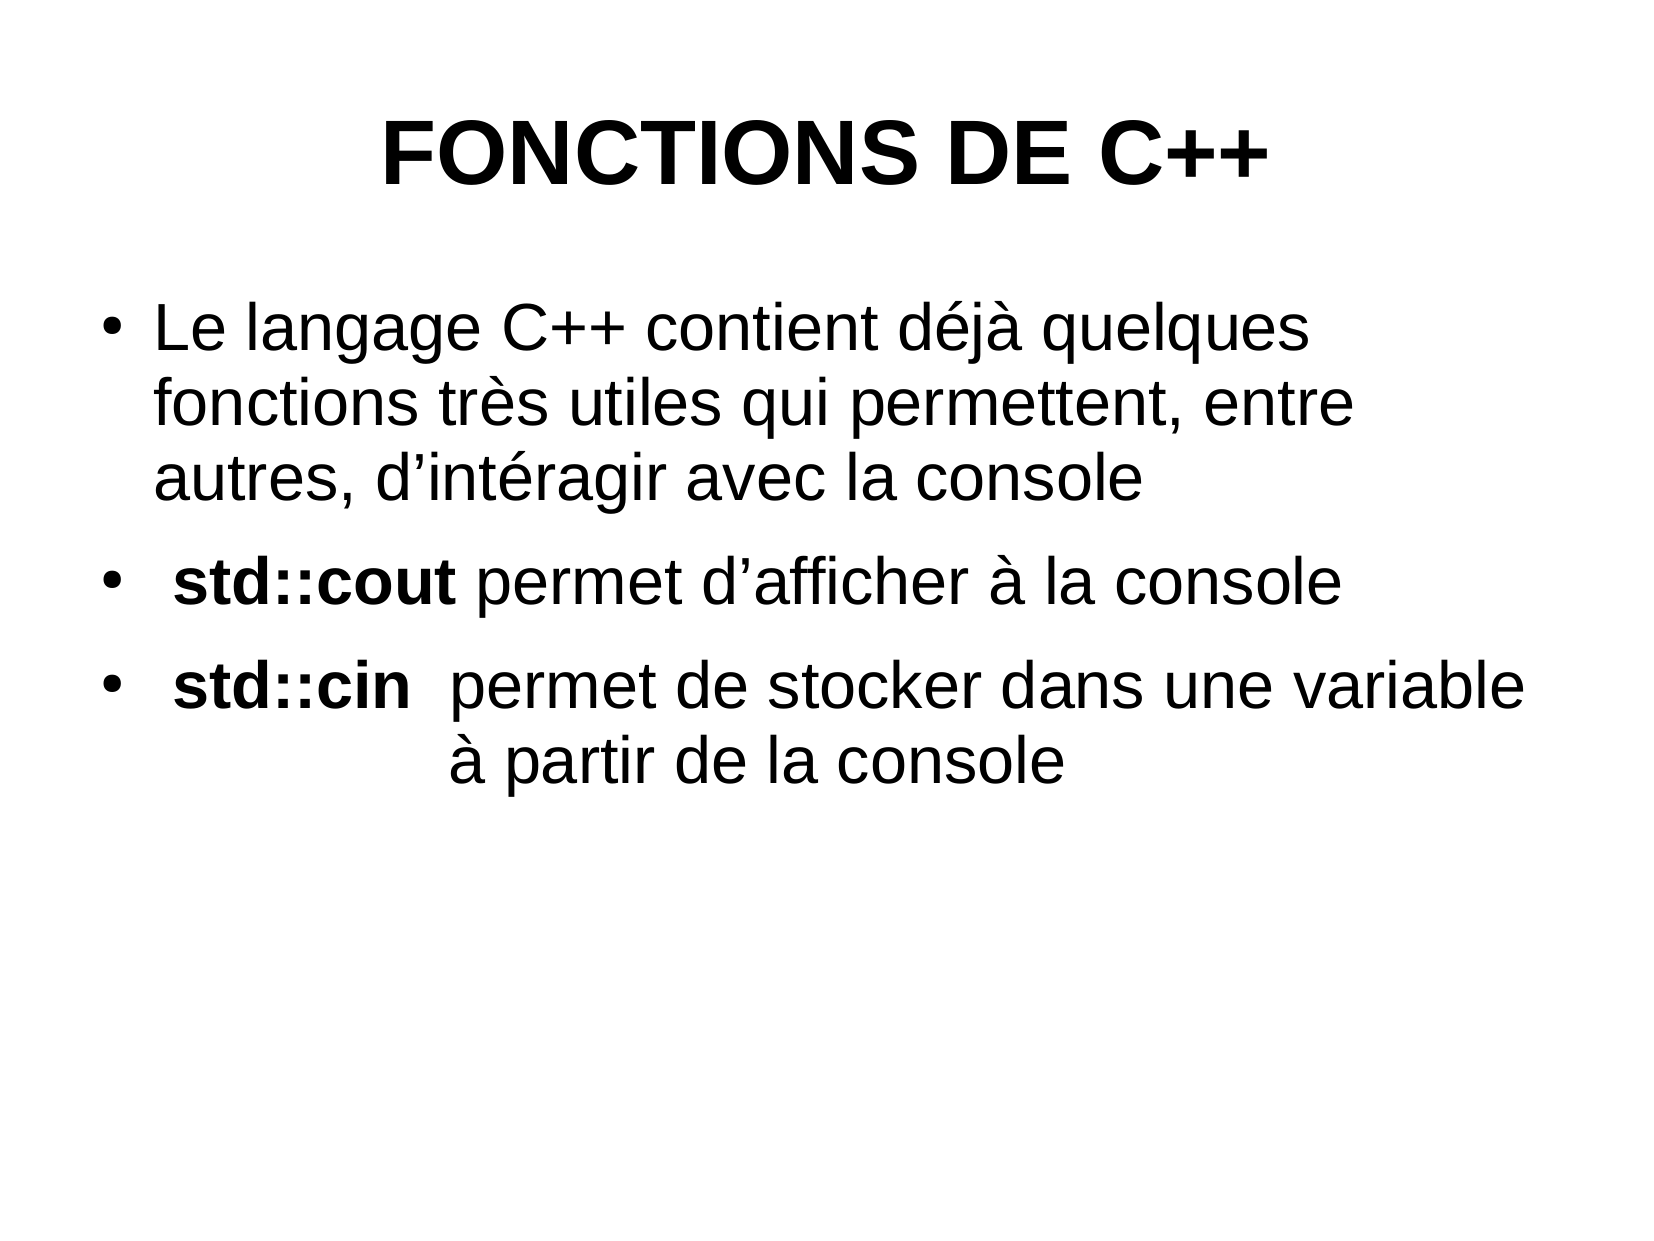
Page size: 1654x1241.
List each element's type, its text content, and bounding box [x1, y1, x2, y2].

title FONCTIONS DE C++ [82, 49, 1571, 257]
list Le langage C++ contient déjà quelques fonctions très utiles qui permettent, entre autres, d’intéragir avec la console std::cout permet d’afficher à la console std::cin permet de stocker dans une variable à partir de la console [82, 290, 1571, 1010]
